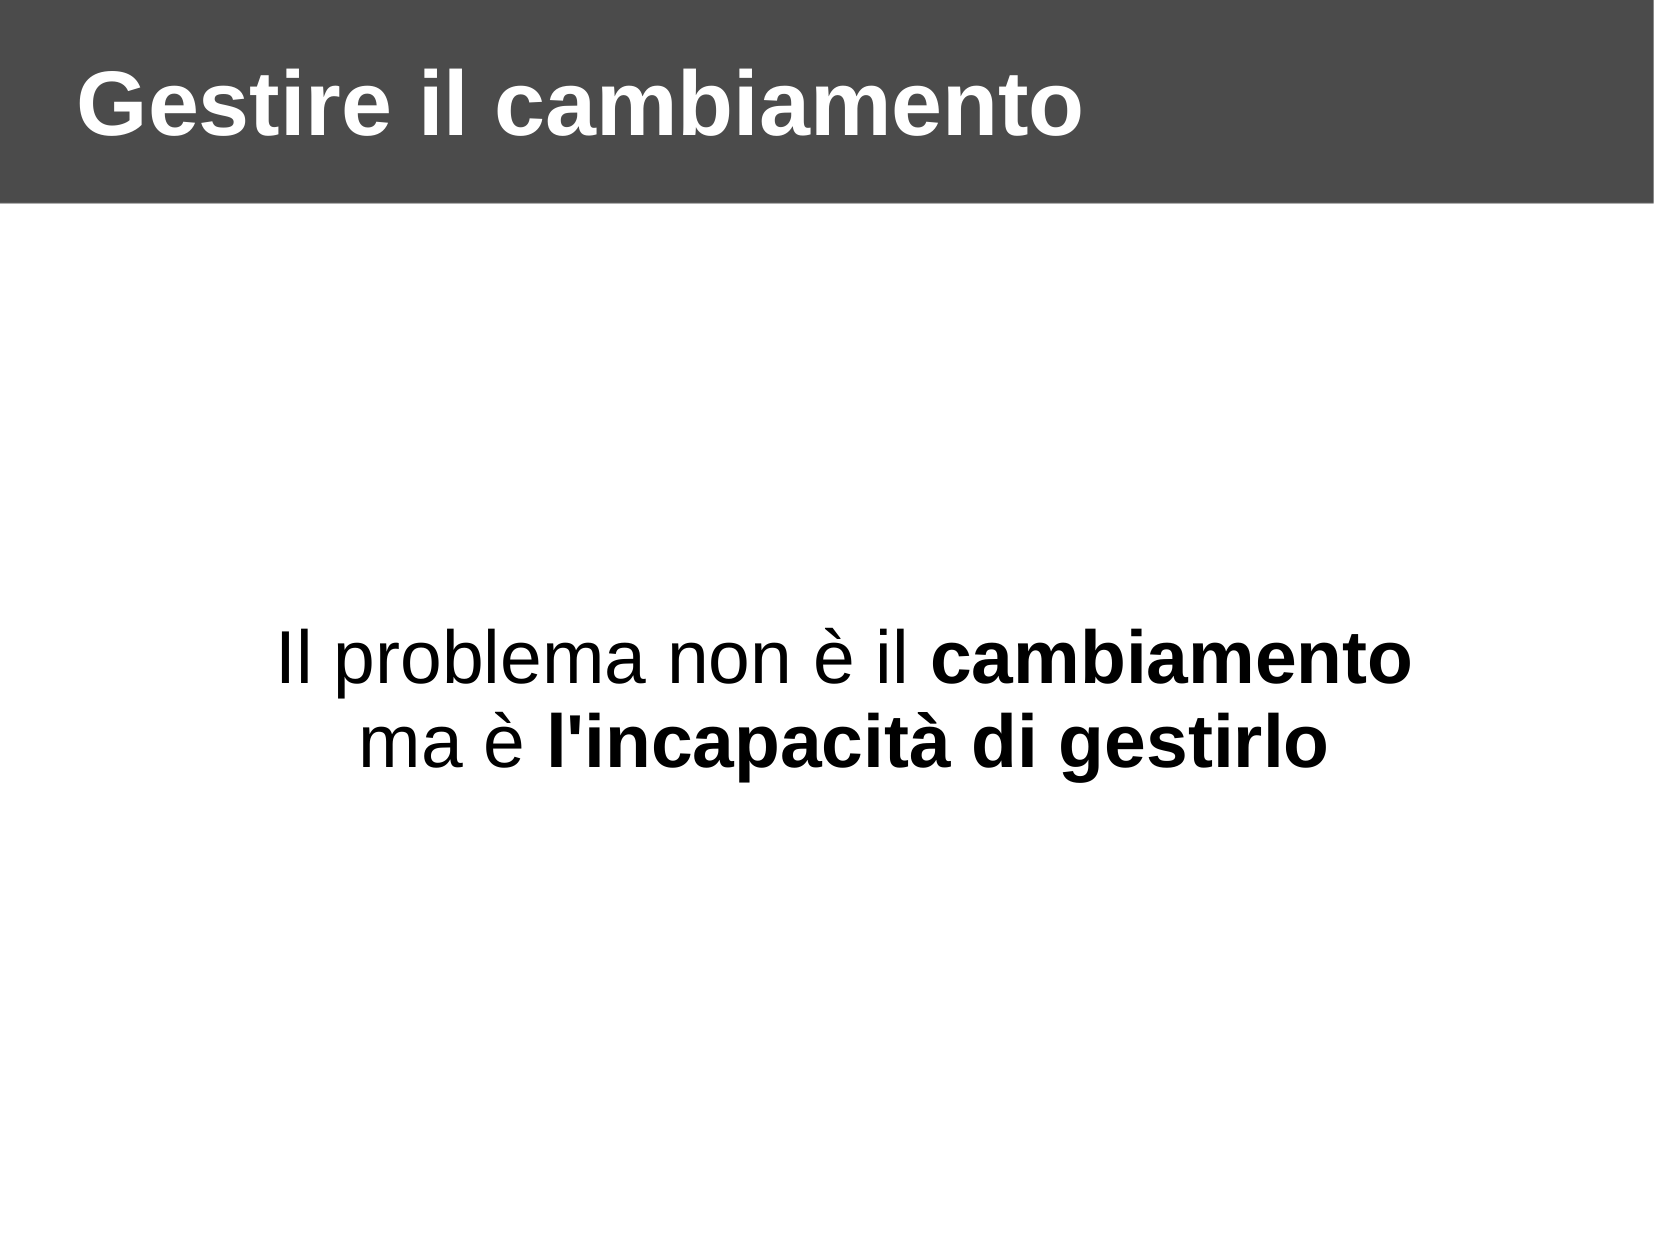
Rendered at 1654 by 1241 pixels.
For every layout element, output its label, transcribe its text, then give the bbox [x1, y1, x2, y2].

picture [0, 0, 1654, 1241]
title Gestire il cambiamento [76, 0, 1565, 208]
subtitle Il problema non è il cambiamento ma è l'incapacità di gestirlo [82, 290, 1571, 1109]
